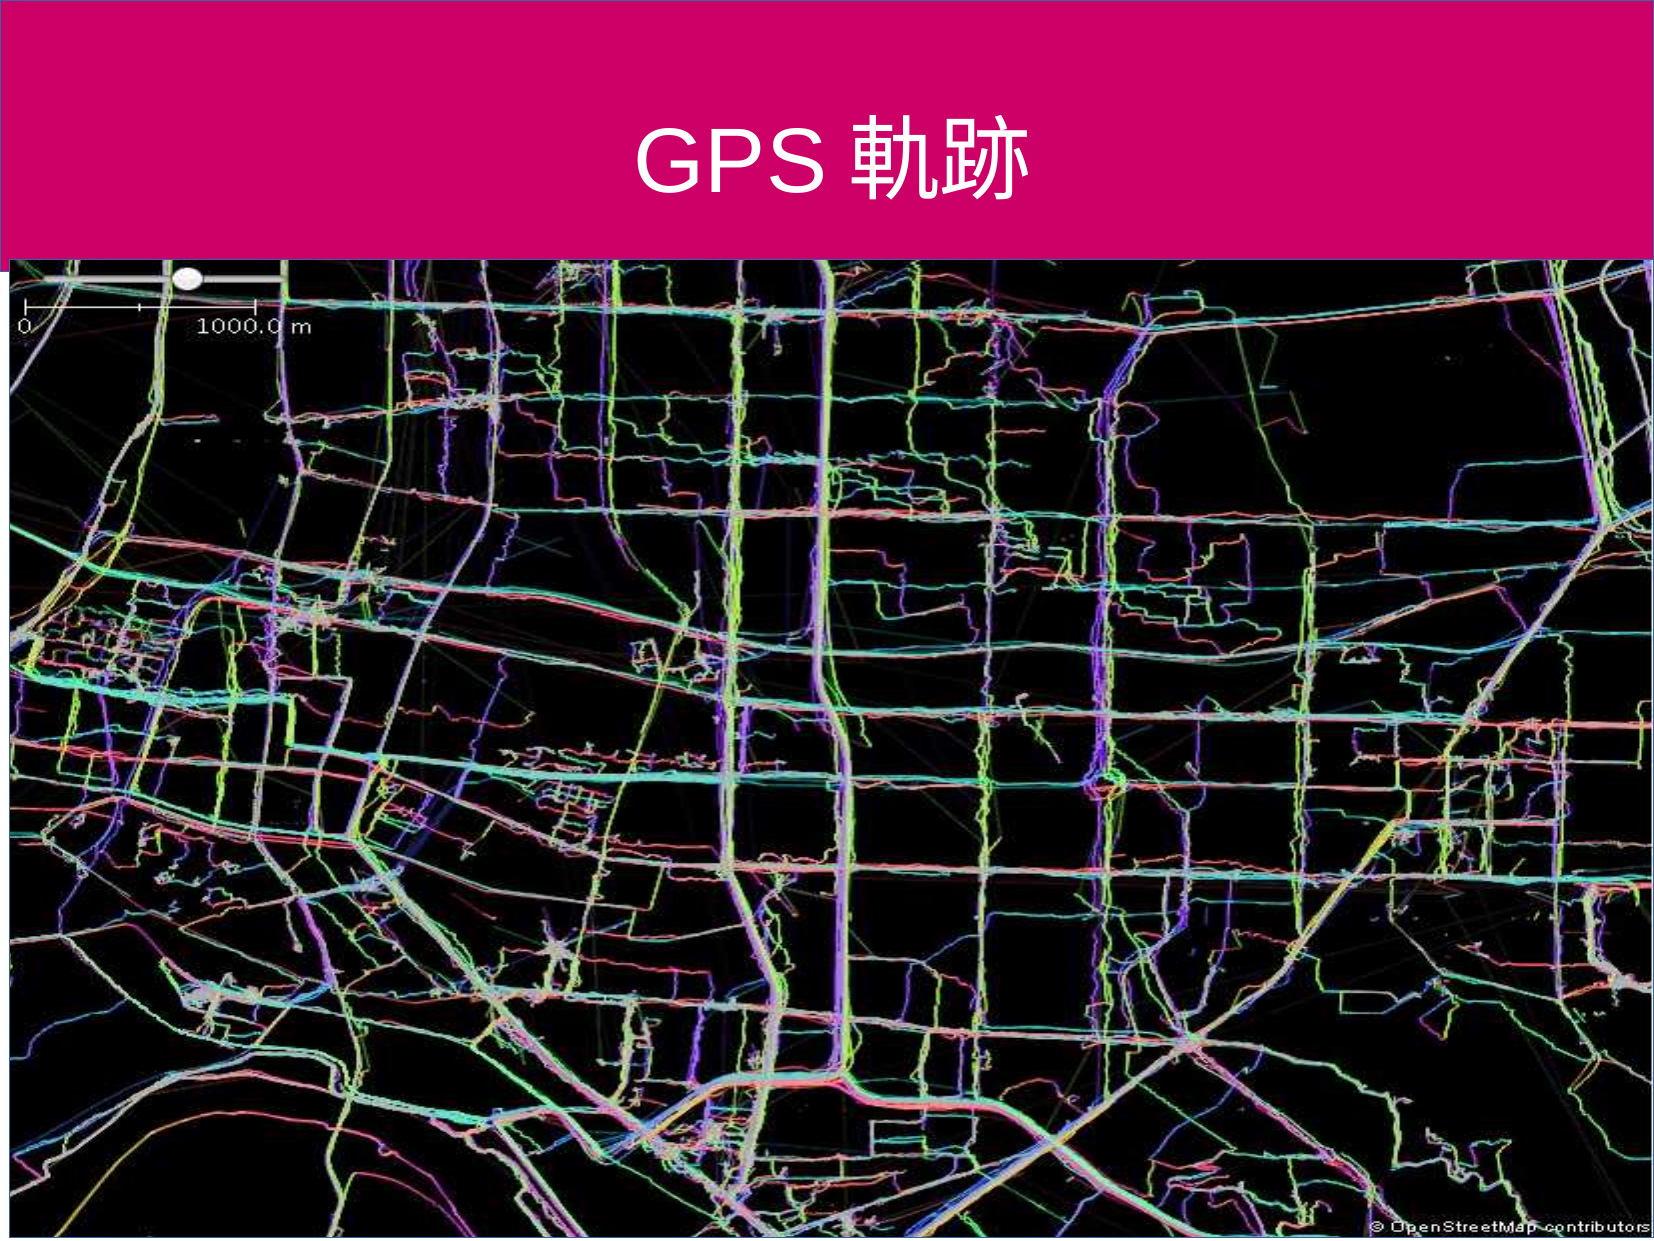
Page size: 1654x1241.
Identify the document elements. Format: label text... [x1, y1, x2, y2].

picture [9, 259, 1654, 1238]
title GPS軌跡 [94, 49, 1571, 257]
